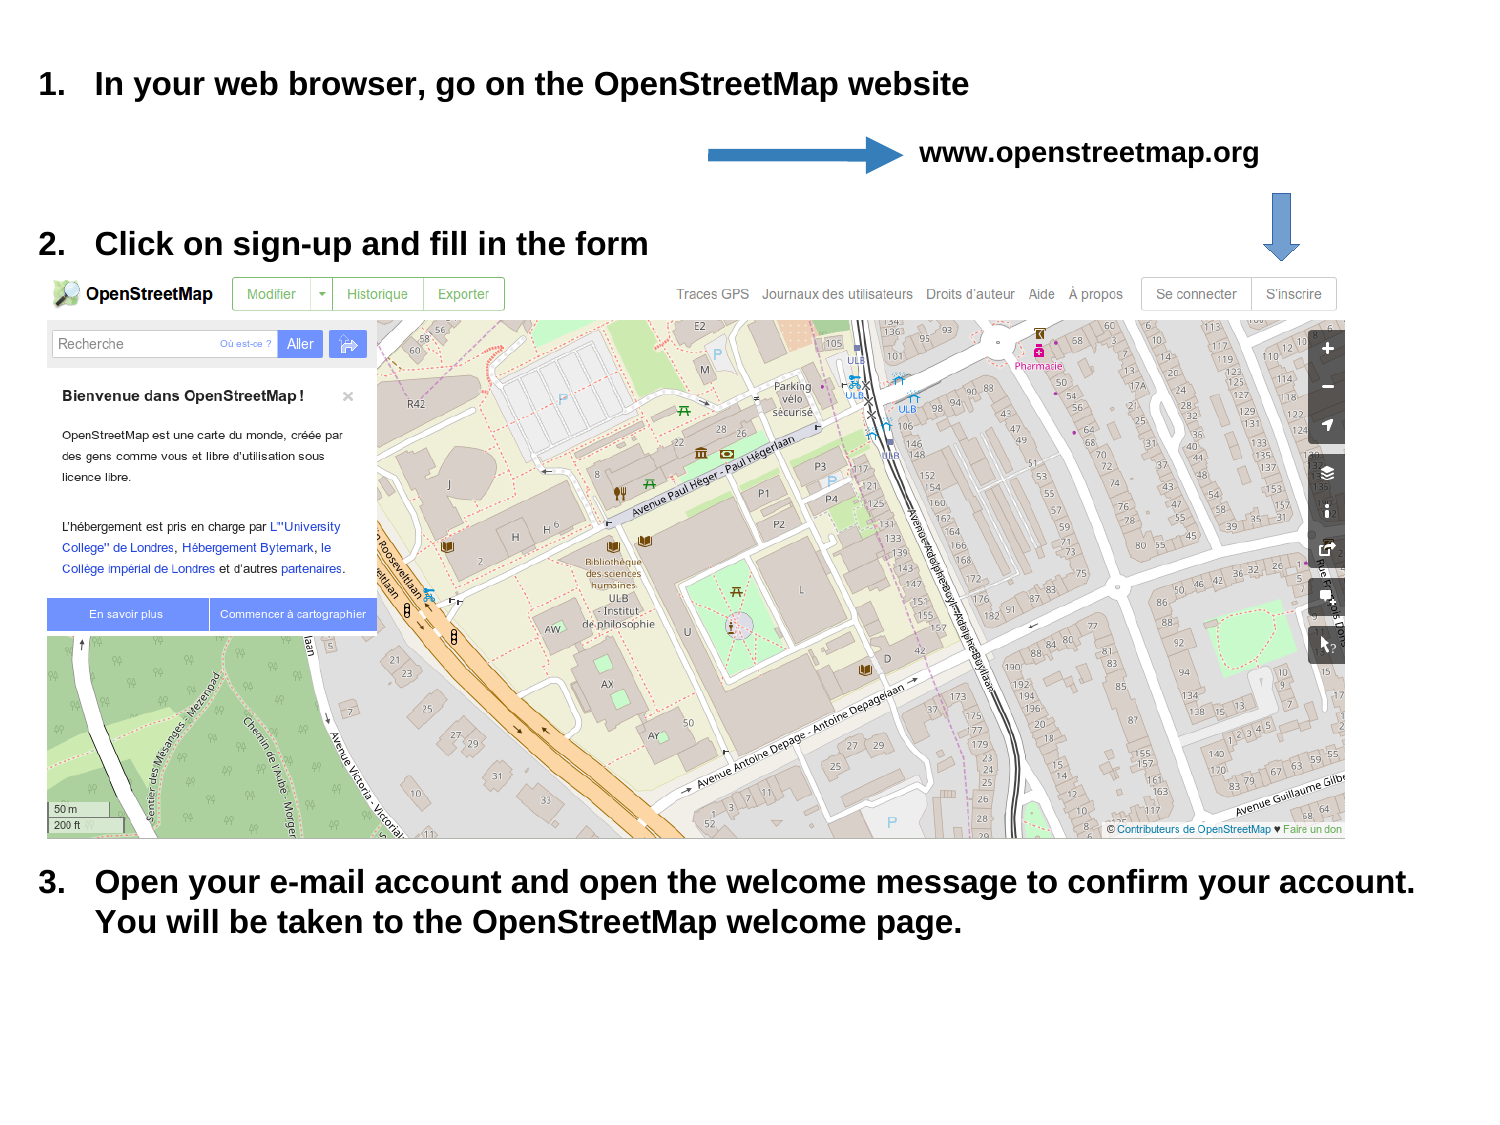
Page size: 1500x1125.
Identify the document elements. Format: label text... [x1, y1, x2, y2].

picture [47, 268, 1345, 839]
text_box In your web browser, go on the OpenStreetMap website Click on sign-up and fill in the form Open your e-mail account and open the welcome message to confirm your account. You will be taken to the OpenStreetMap welcome page. [23, 54, 1459, 949]
text_box www.openstreetmap.org [904, 125, 1284, 176]
text_box [1263, 193, 1300, 261]
